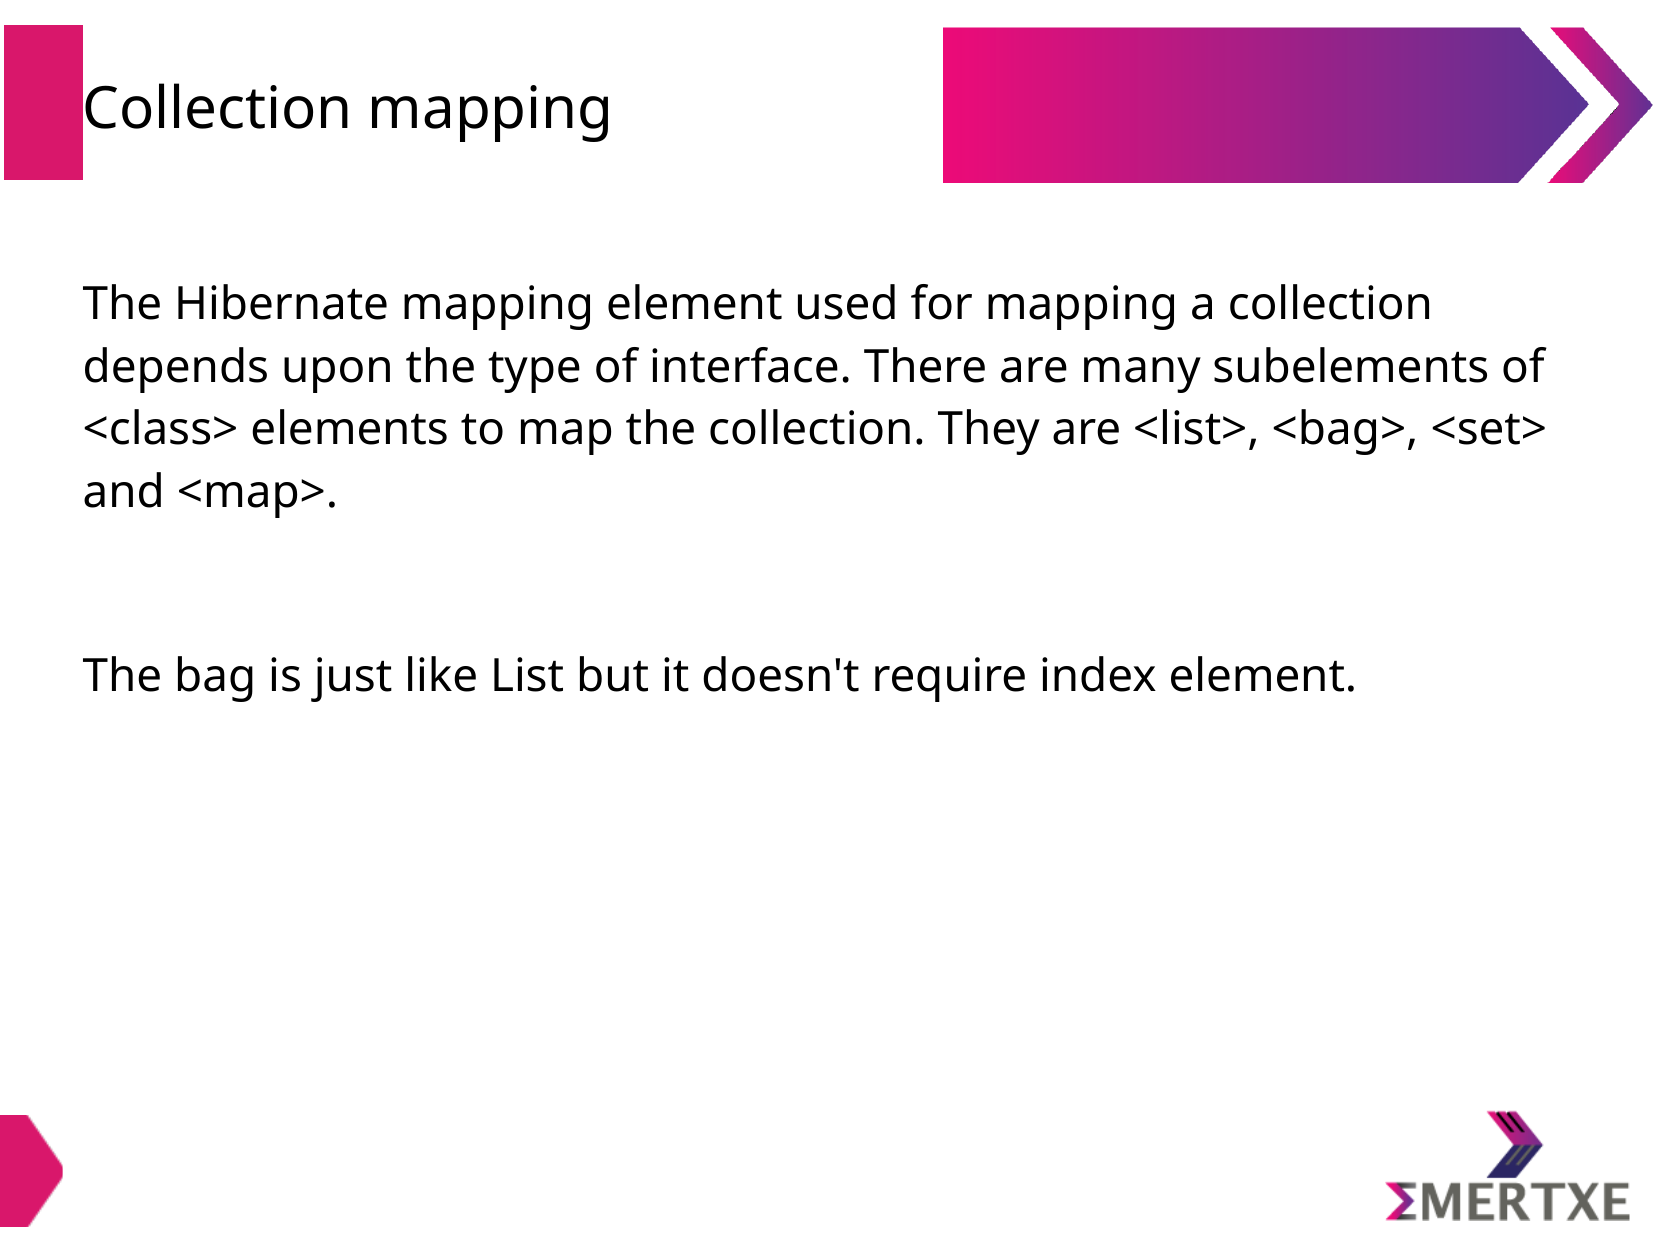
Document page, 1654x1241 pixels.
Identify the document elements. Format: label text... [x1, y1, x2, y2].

picture [1571, 27, 1653, 183]
title Collection mapping [82, 2, 1571, 210]
picture [1385, 1107, 1631, 1221]
list The Hibernate mapping element used for mapping a collection depends upon the type of interface. There are many subelements of <class> elements to map the collection. They are <list>, <bag>, <set> and <map>. The bag is just like List but it doesn't require index element. [82, 270, 1571, 991]
